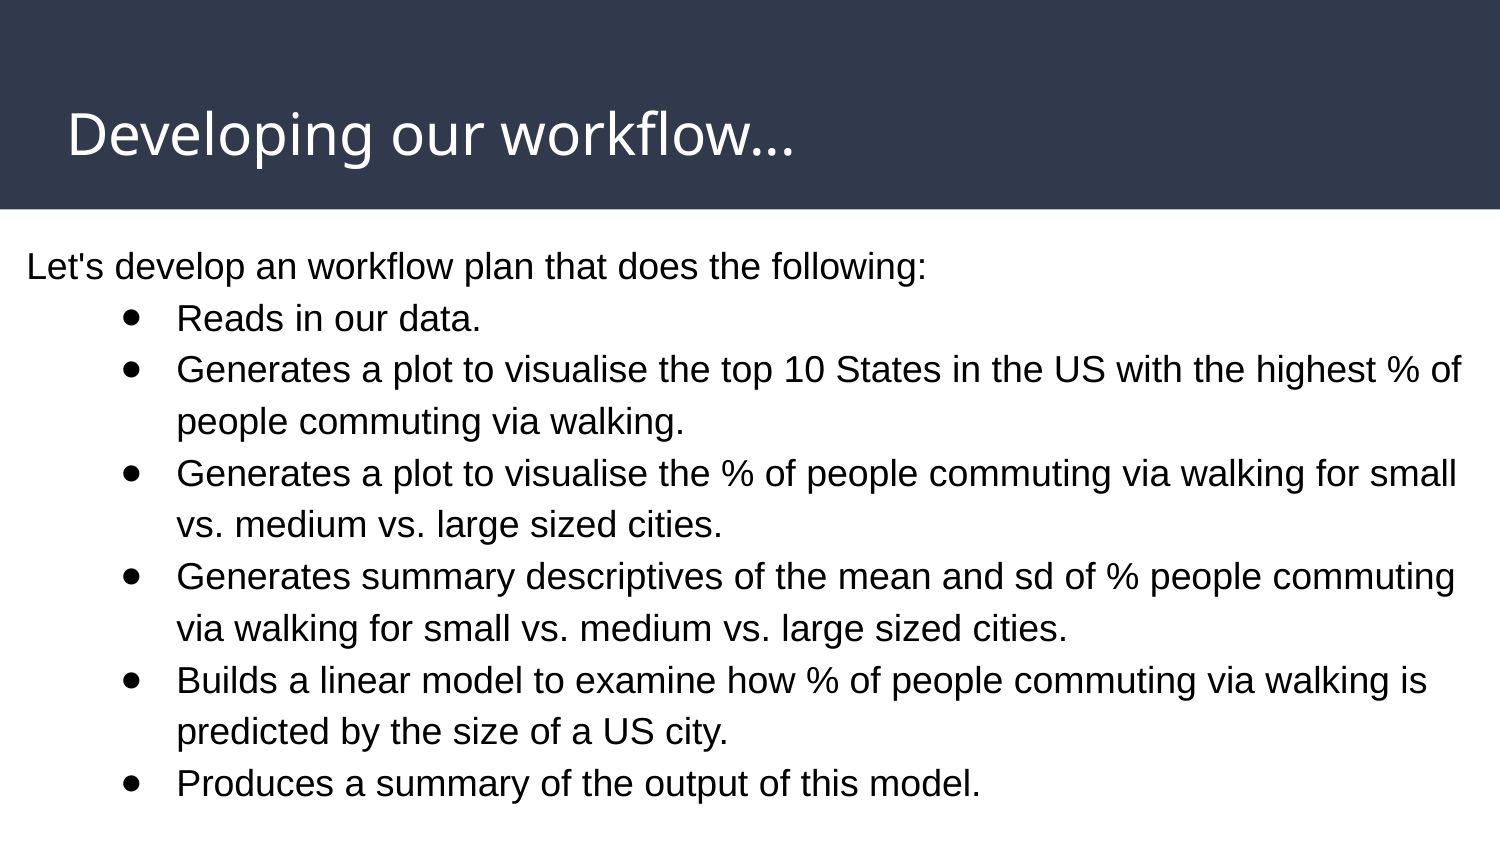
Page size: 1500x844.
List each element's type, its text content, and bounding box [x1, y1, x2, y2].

text_box Let's develop an workflow plan that does the following: Reads in our data. Generates a plot to visualise the top 10 States in the US with the highest % of people commuting via walking. Generates a plot to visualise the % of people commuting via walking for small vs. medium vs. large sized cities. Generates summary descriptives of the mean and sd of % people commuting via walking for small vs. medium vs. large sized cities. Builds a linear model to examine how % of people commuting via walking is predicted by the size of a US city. Produces a summary of the output of this model. [11, 220, 1483, 820]
title Developing our workflow... [51, 82, 1449, 185]
